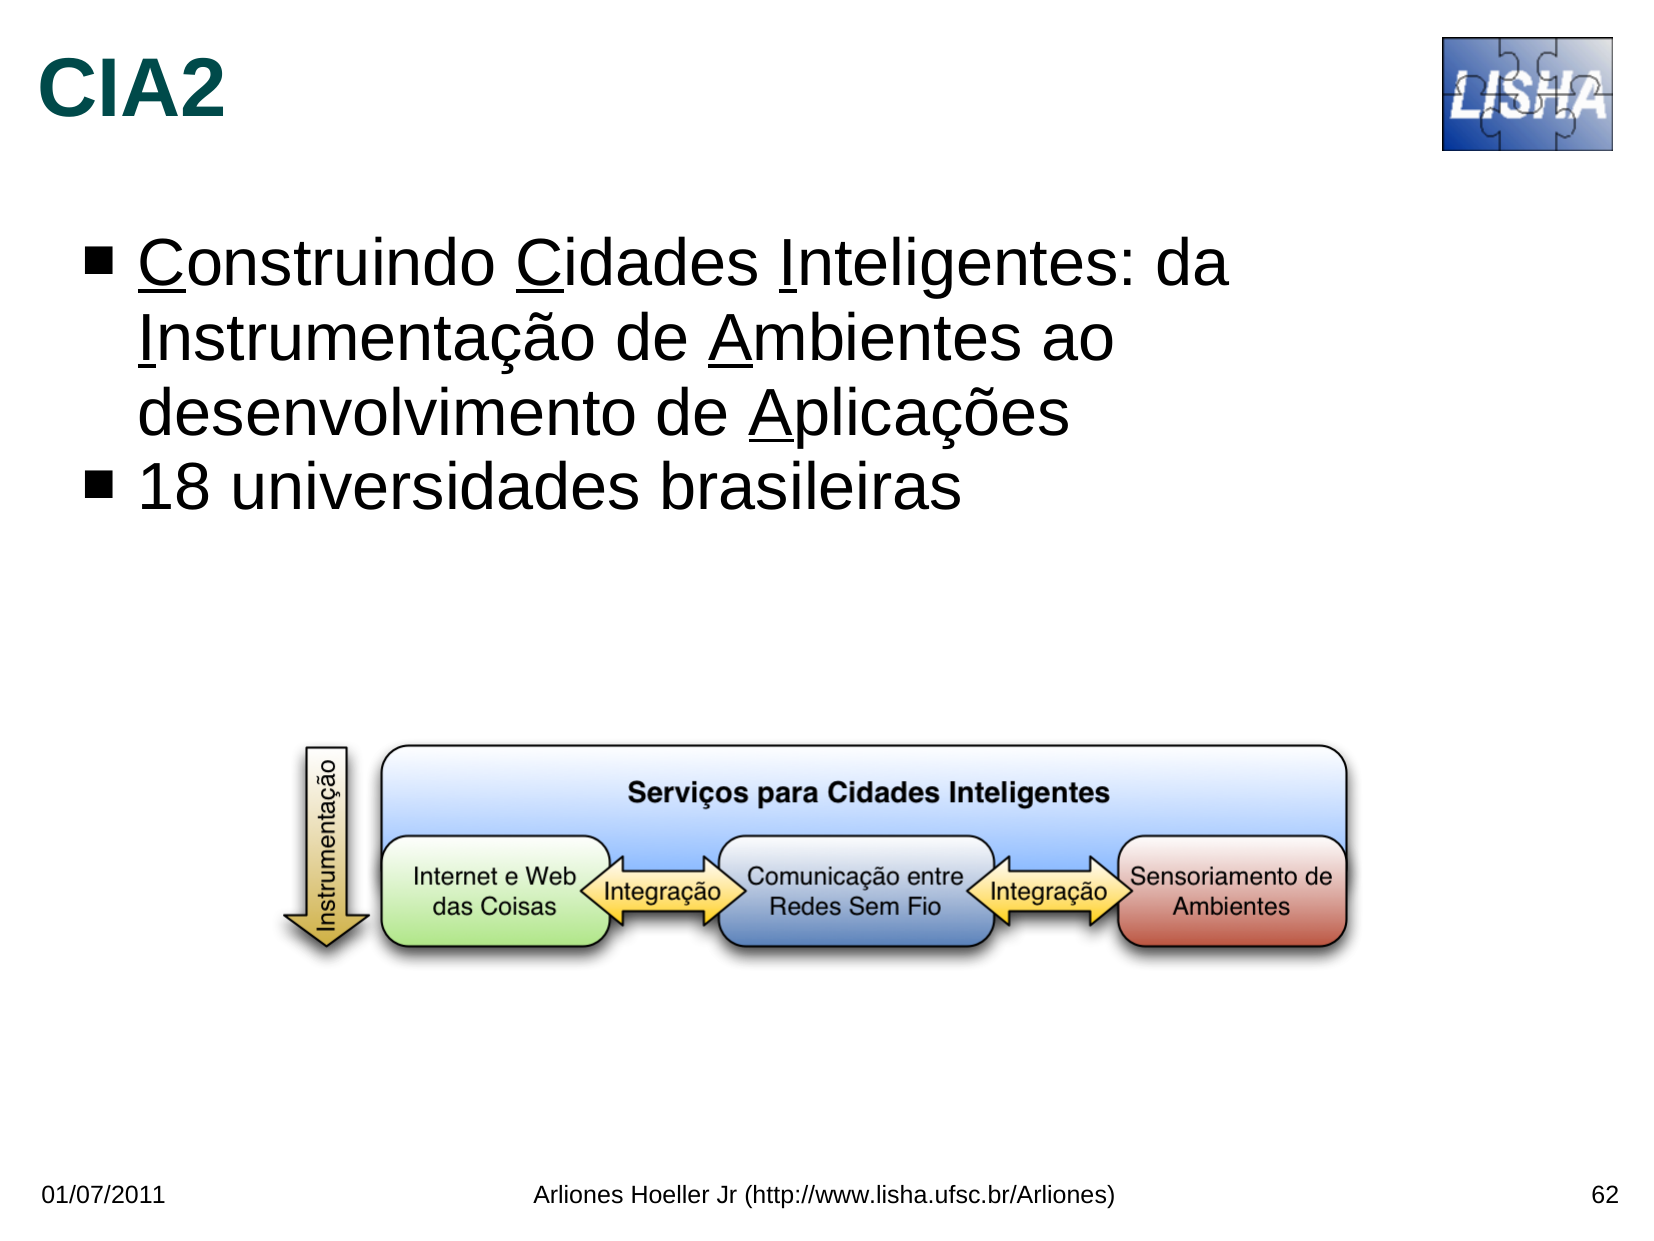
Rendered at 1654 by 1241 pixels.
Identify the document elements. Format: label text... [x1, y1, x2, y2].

title CIA2 [37, 37, 1426, 151]
picture [240, 712, 1388, 996]
list Construindo Cidades Inteligentes: da Instrumentação de Ambientes ao desenvolvimento de Aplicações 18 universidades brasileiras [37, 225, 1613, 1163]
picture [1442, 37, 1613, 151]
